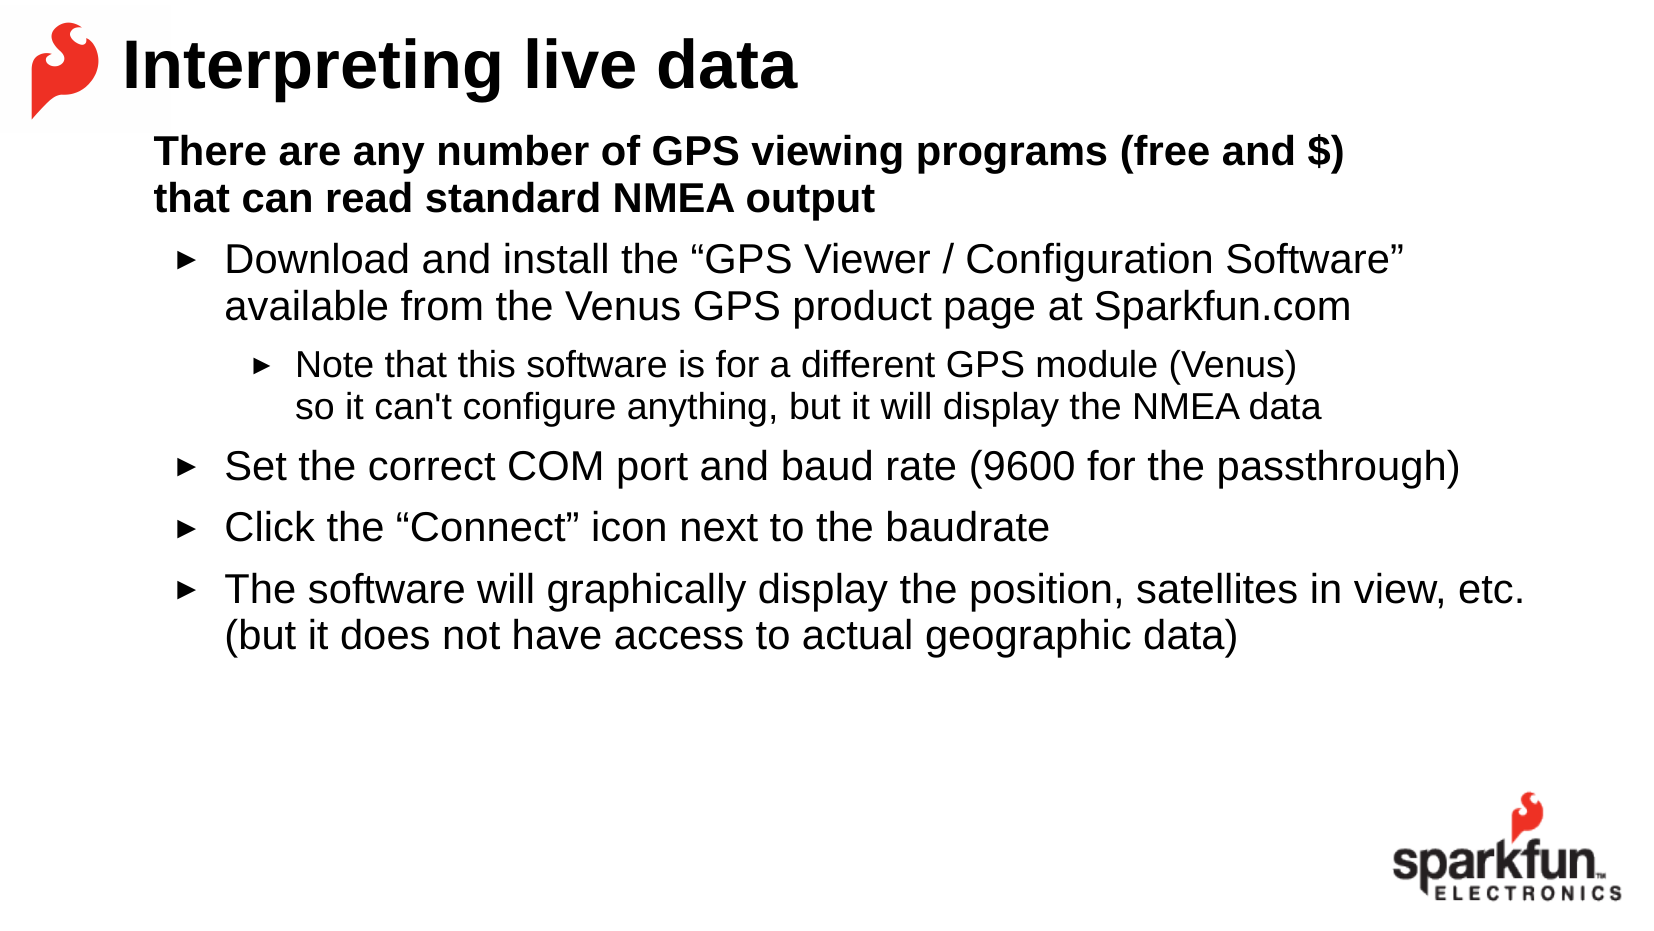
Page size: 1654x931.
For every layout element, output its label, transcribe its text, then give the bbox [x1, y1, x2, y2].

title Interpreting live data [122, 26, 1546, 104]
list There are any number of GPS viewing programs (free and $) that can read standard NMEA output Download and install the “GPS Viewer / Configuration Software” available from the Venus GPS product page at Sparkfun.com Note that this software is for a different GPS module (Venus) so it can't configure anything, but it will display the NMEA data Set the correct COM port and baud rate (9600 for the passthrough) Click the “Connect” icon next to the baudrate The software will graphically display the position, satellites in view, etc. (but it does not have access to actual geographic data) [82, 127, 1571, 907]
picture [0, 5, 171, 133]
picture [1363, 749, 1651, 926]
